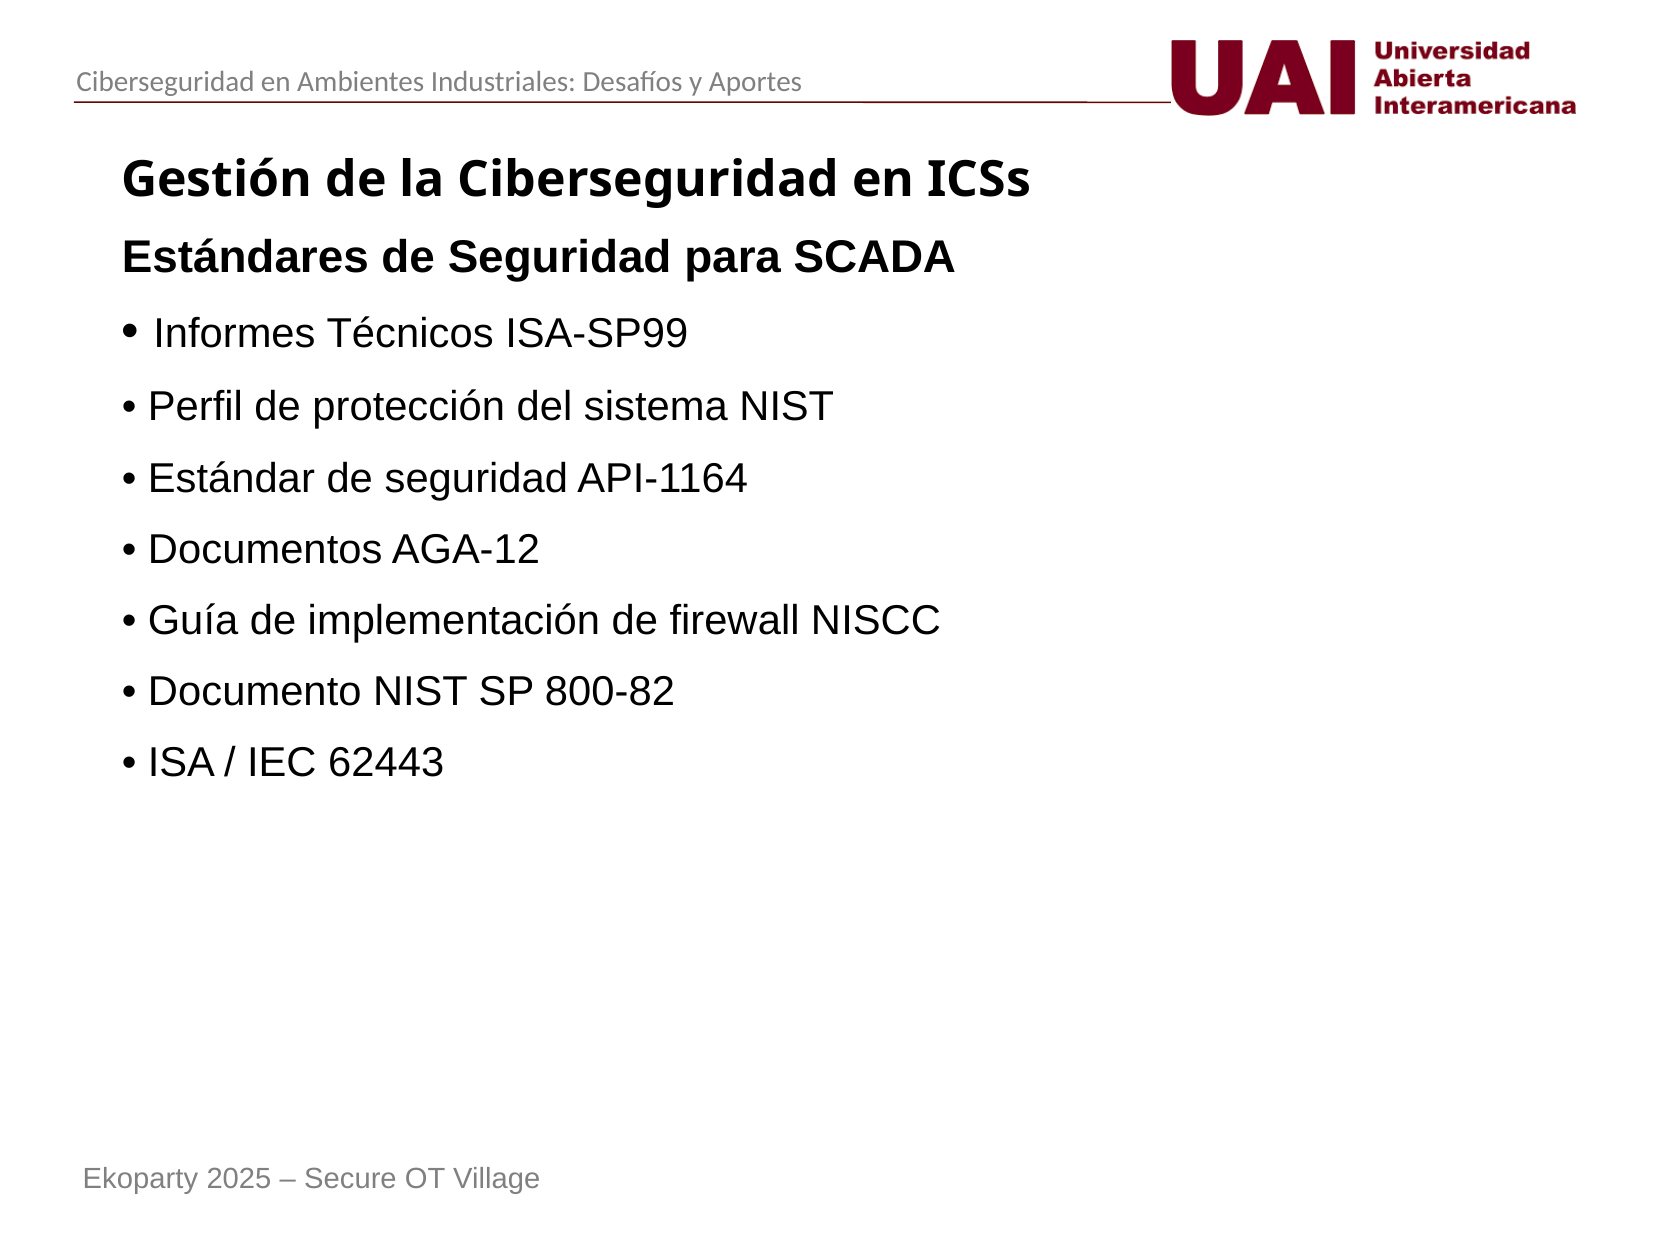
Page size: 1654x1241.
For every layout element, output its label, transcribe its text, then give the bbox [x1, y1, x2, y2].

text_box Estándares de Seguridad para SCADA • Informes Técnicos ISA-SP99 • Perfil de protección del sistema NIST • Estándar de seguridad API-1164 • Documentos AGA-12 • Guía de implementación de firewall NISCC • Documento NIST SP 800-82 • ISA / IEC 62443 El modelo de Purdue: [107, 223, 1512, 1241]
text_box Gestión de la Ciberseguridad en ICSs [106, 135, 1224, 219]
picture [1171, 40, 1577, 116]
